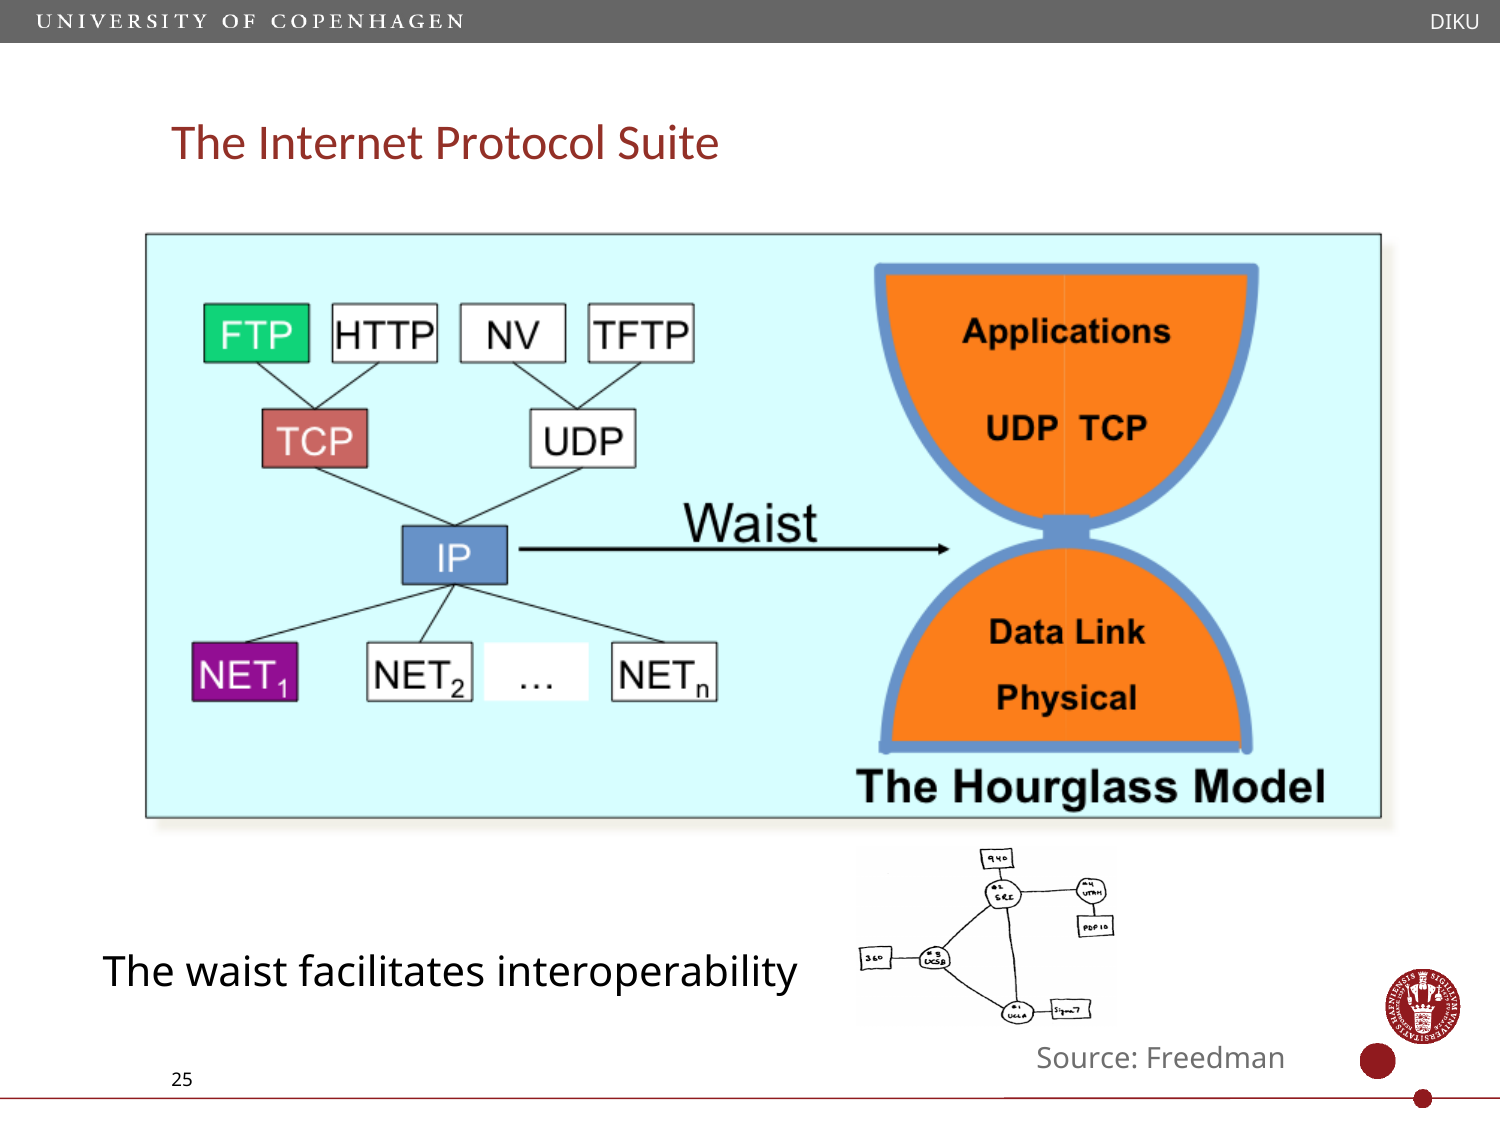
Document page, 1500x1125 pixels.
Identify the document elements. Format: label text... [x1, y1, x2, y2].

text_box Source: Freedman [1021, 1031, 1341, 1083]
text_box DIKU [469, 0, 1495, 43]
picture [123, 219, 1400, 837]
text_box <number> [171, 1067, 522, 1092]
text_box The Internet Protocol Suite [171, 75, 1329, 171]
picture [0, 846, 1500, 1122]
text_box The waist facilitates interoperability [87, 937, 856, 1003]
